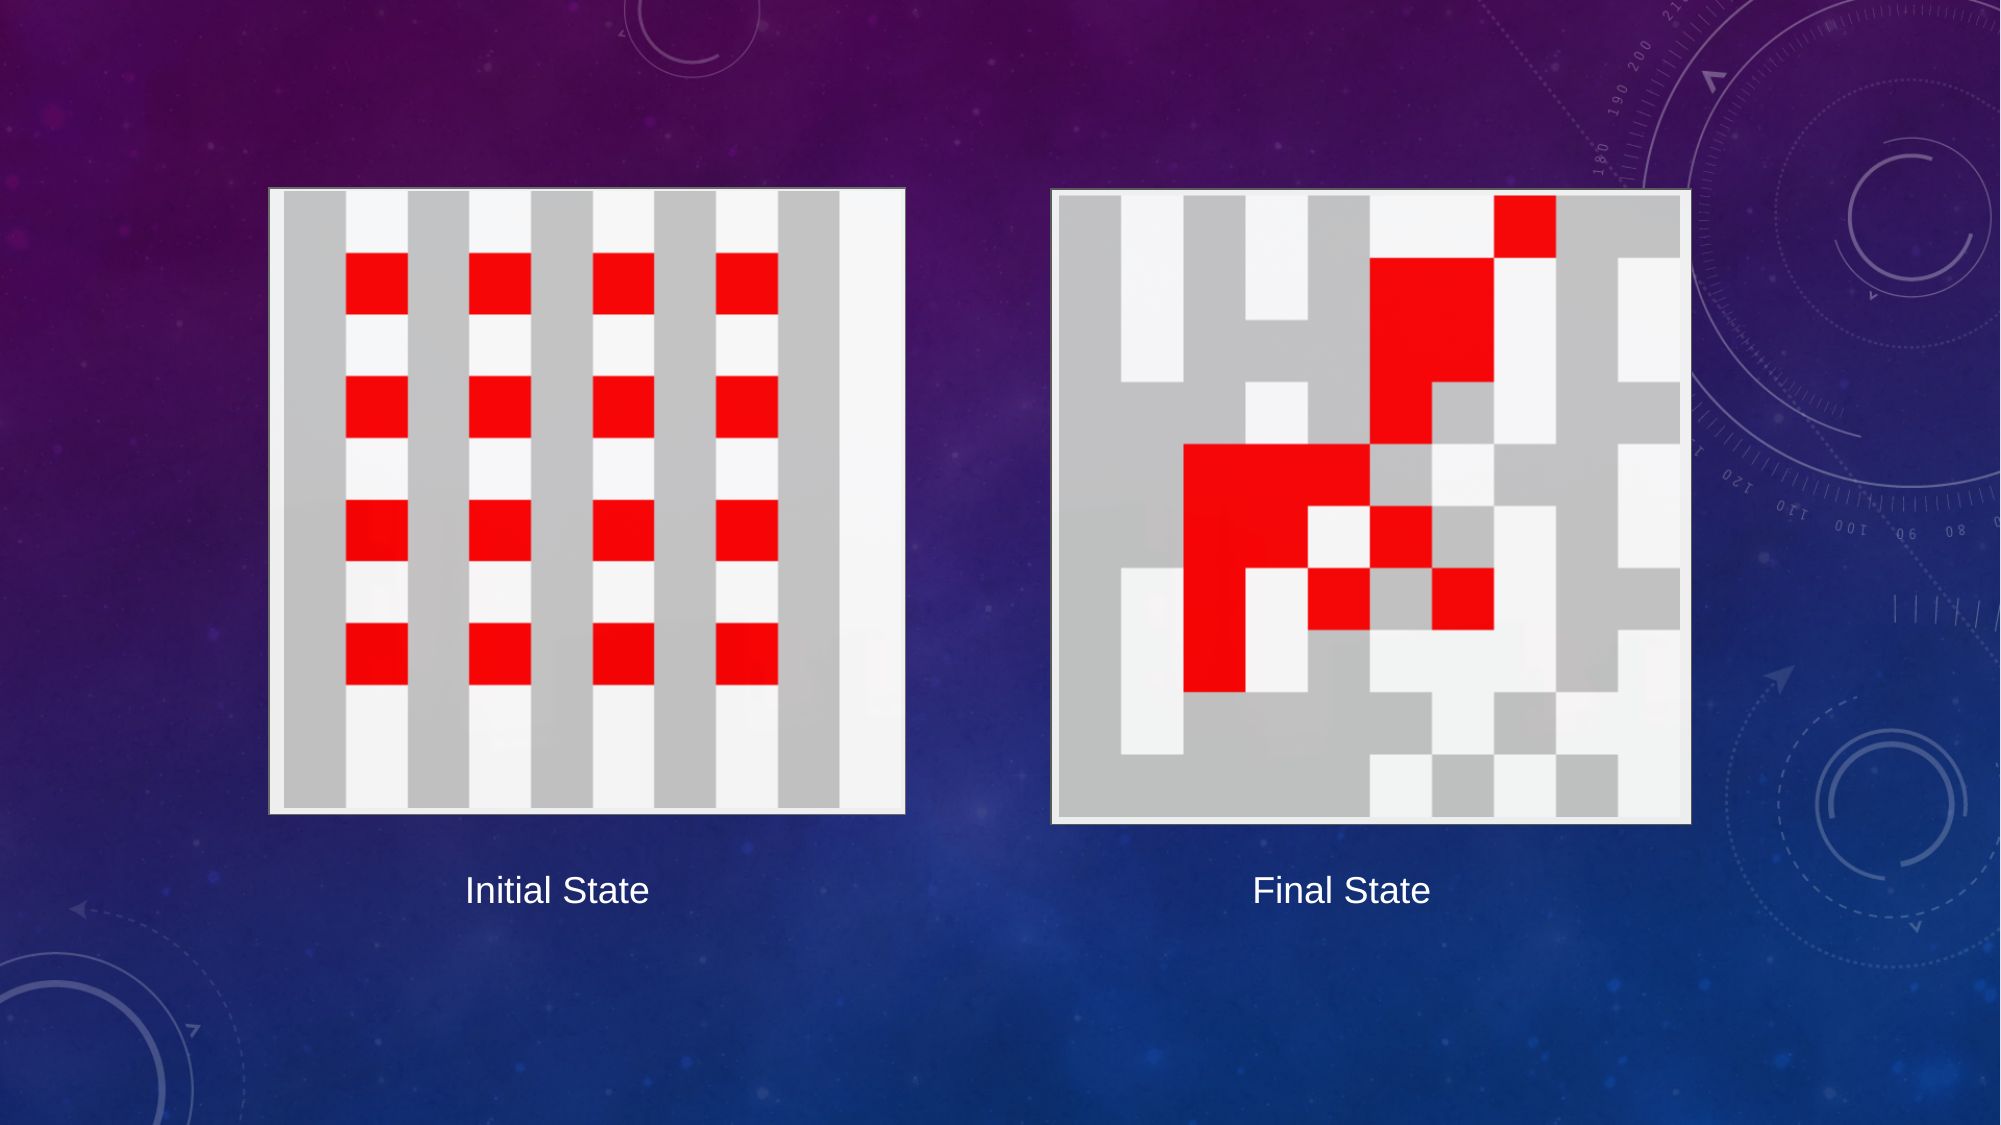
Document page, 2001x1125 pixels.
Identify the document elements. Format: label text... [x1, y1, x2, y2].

text_box Initial State [450, 862, 863, 976]
picture [0, 0, 2001, 1125]
text_box Final State [1237, 862, 1501, 976]
